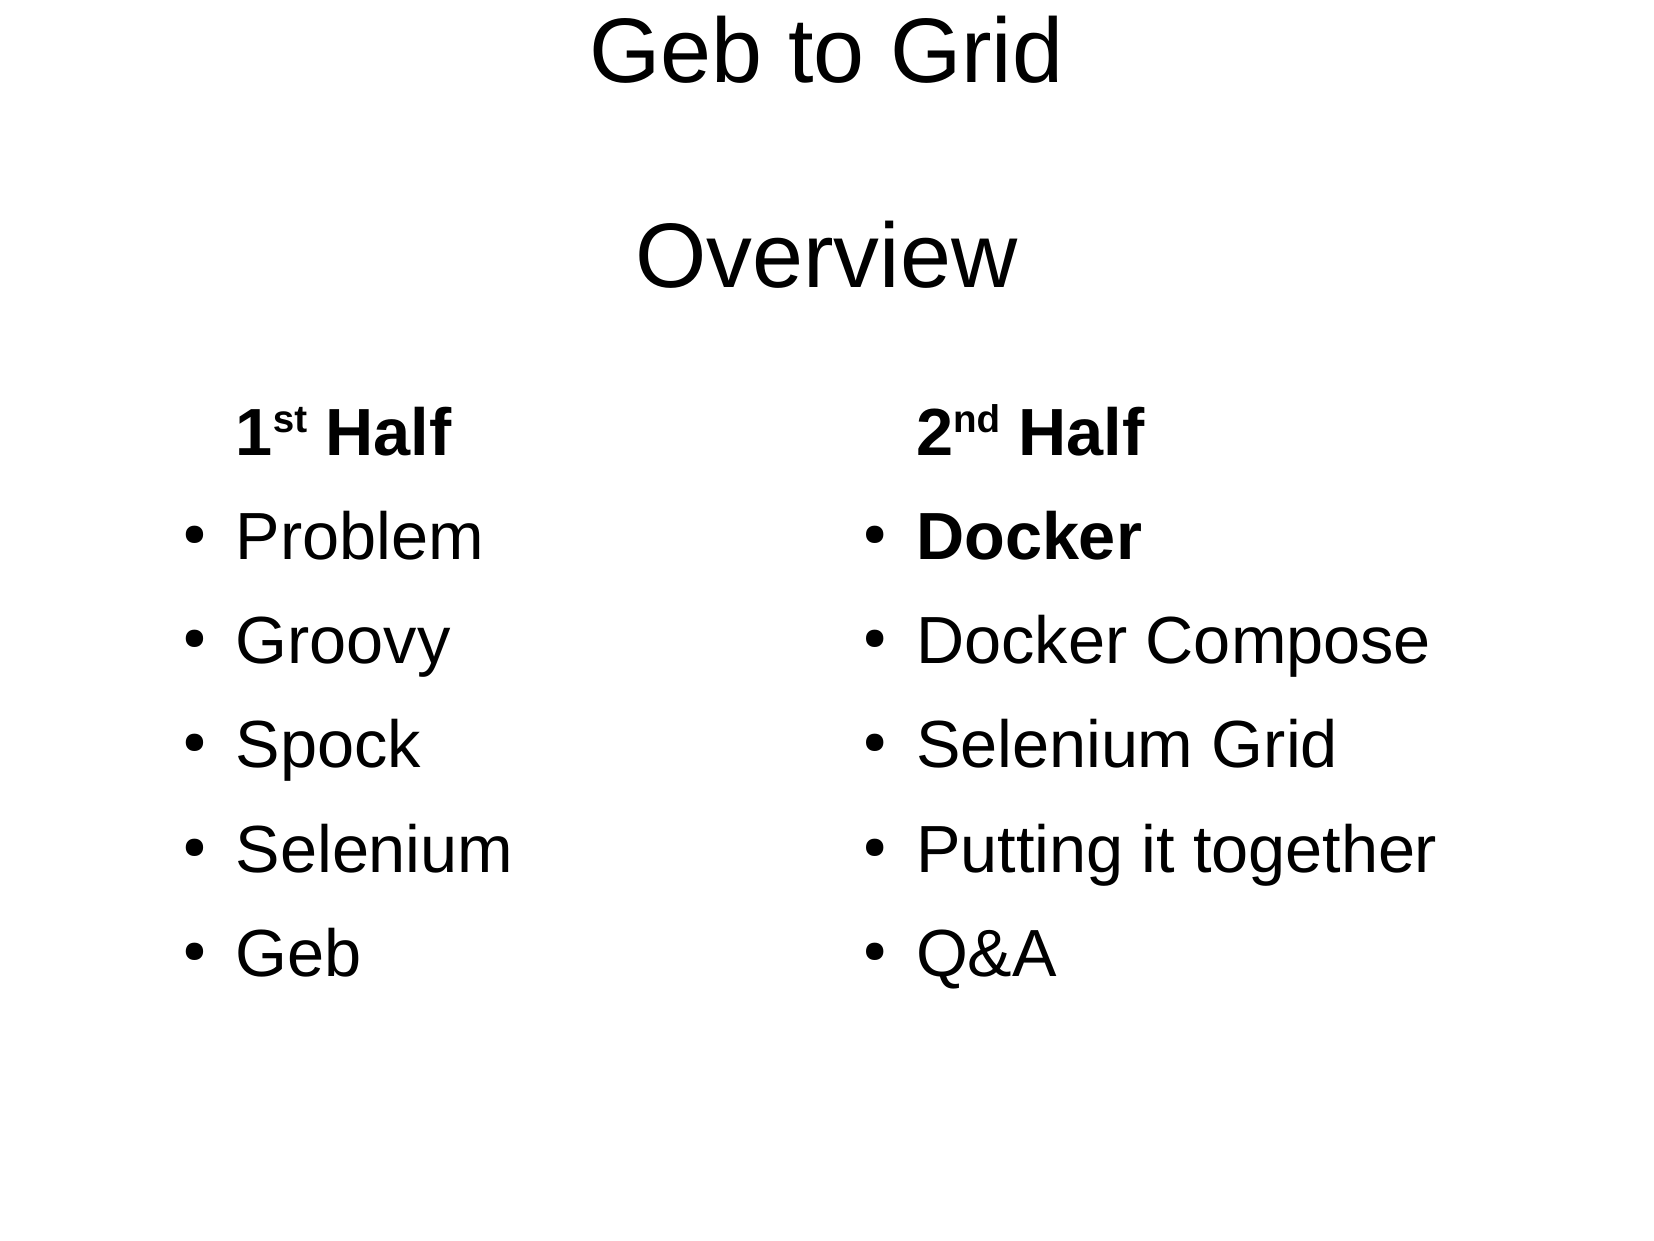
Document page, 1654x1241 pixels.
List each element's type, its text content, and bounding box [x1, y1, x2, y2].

list 1st Half Problem Groovy Spock Selenium Geb [165, 290, 809, 1010]
list 2nd Half Docker Docker Compose Selenium Grid Putting it together Q&A [845, 290, 1572, 1010]
title Geb to Grid Overview [82, 0, 1571, 307]
